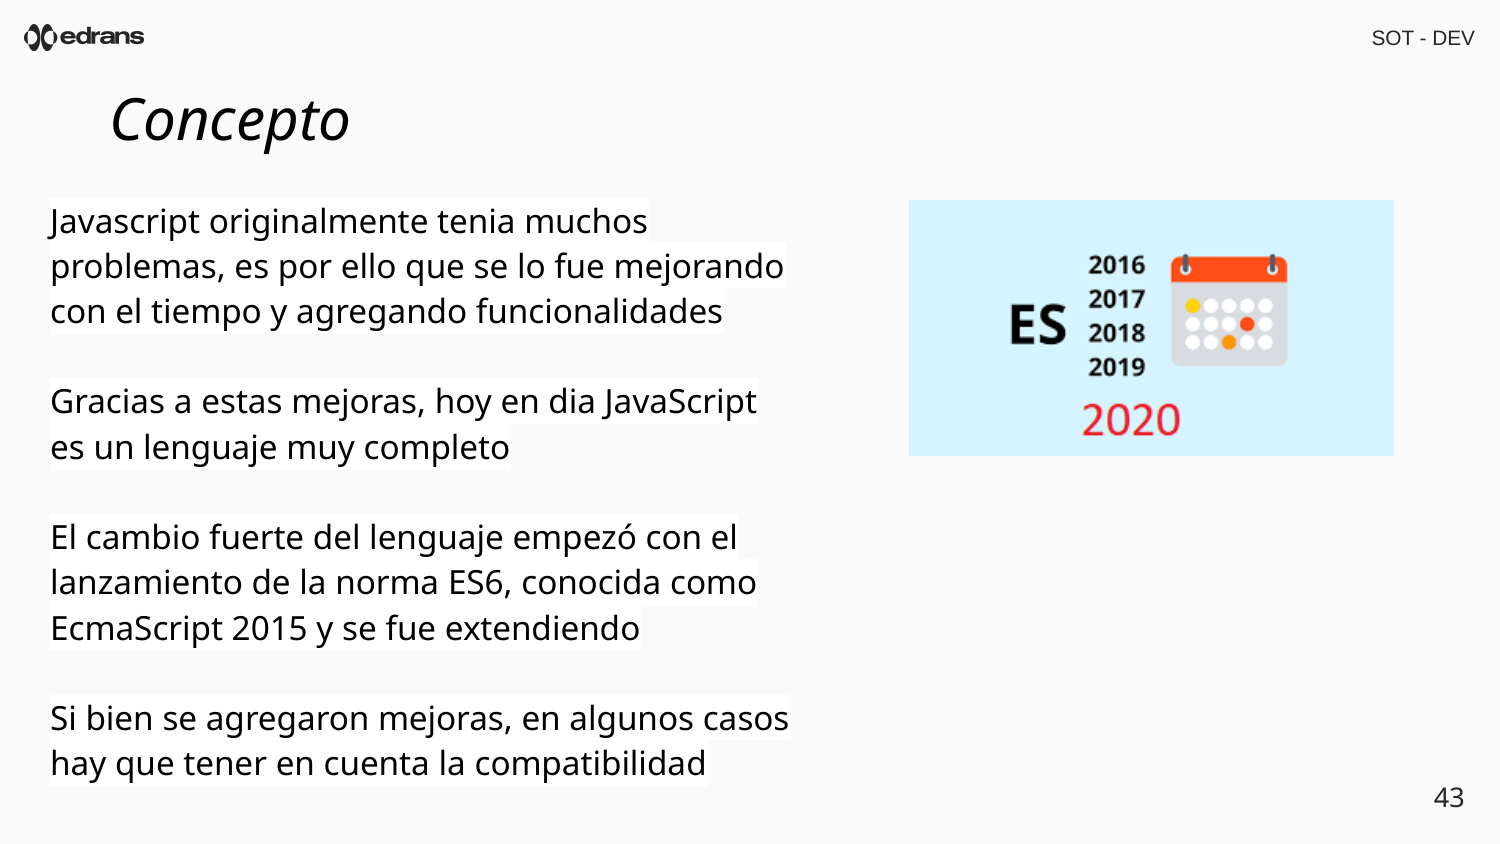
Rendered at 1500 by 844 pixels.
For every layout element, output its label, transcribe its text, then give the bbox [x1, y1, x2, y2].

picture [909, 200, 1394, 456]
slide_number <número> [1389, 764, 1480, 830]
picture [24, 24, 144, 51]
text_box SOT - DEV [1266, 24, 1475, 51]
text_box Concepto [94, 70, 401, 154]
text_box Javascript originalmente tenia muchos problemas, es por ello que se lo fue mejorando con el tiempo y agregando funcionalidades Gracias a estas mejoras, hoy en dia JavaScript es un lenguaje muy completo El cambio fuerte del lenguaje empezó con el lanzamiento de la norma ES6, conocida como EcmaScript 2015 y se fue extendiendo Si bien se agregaron mejoras, en algunos casos hay que tener en cuenta la compatibilidad [35, 190, 815, 822]
